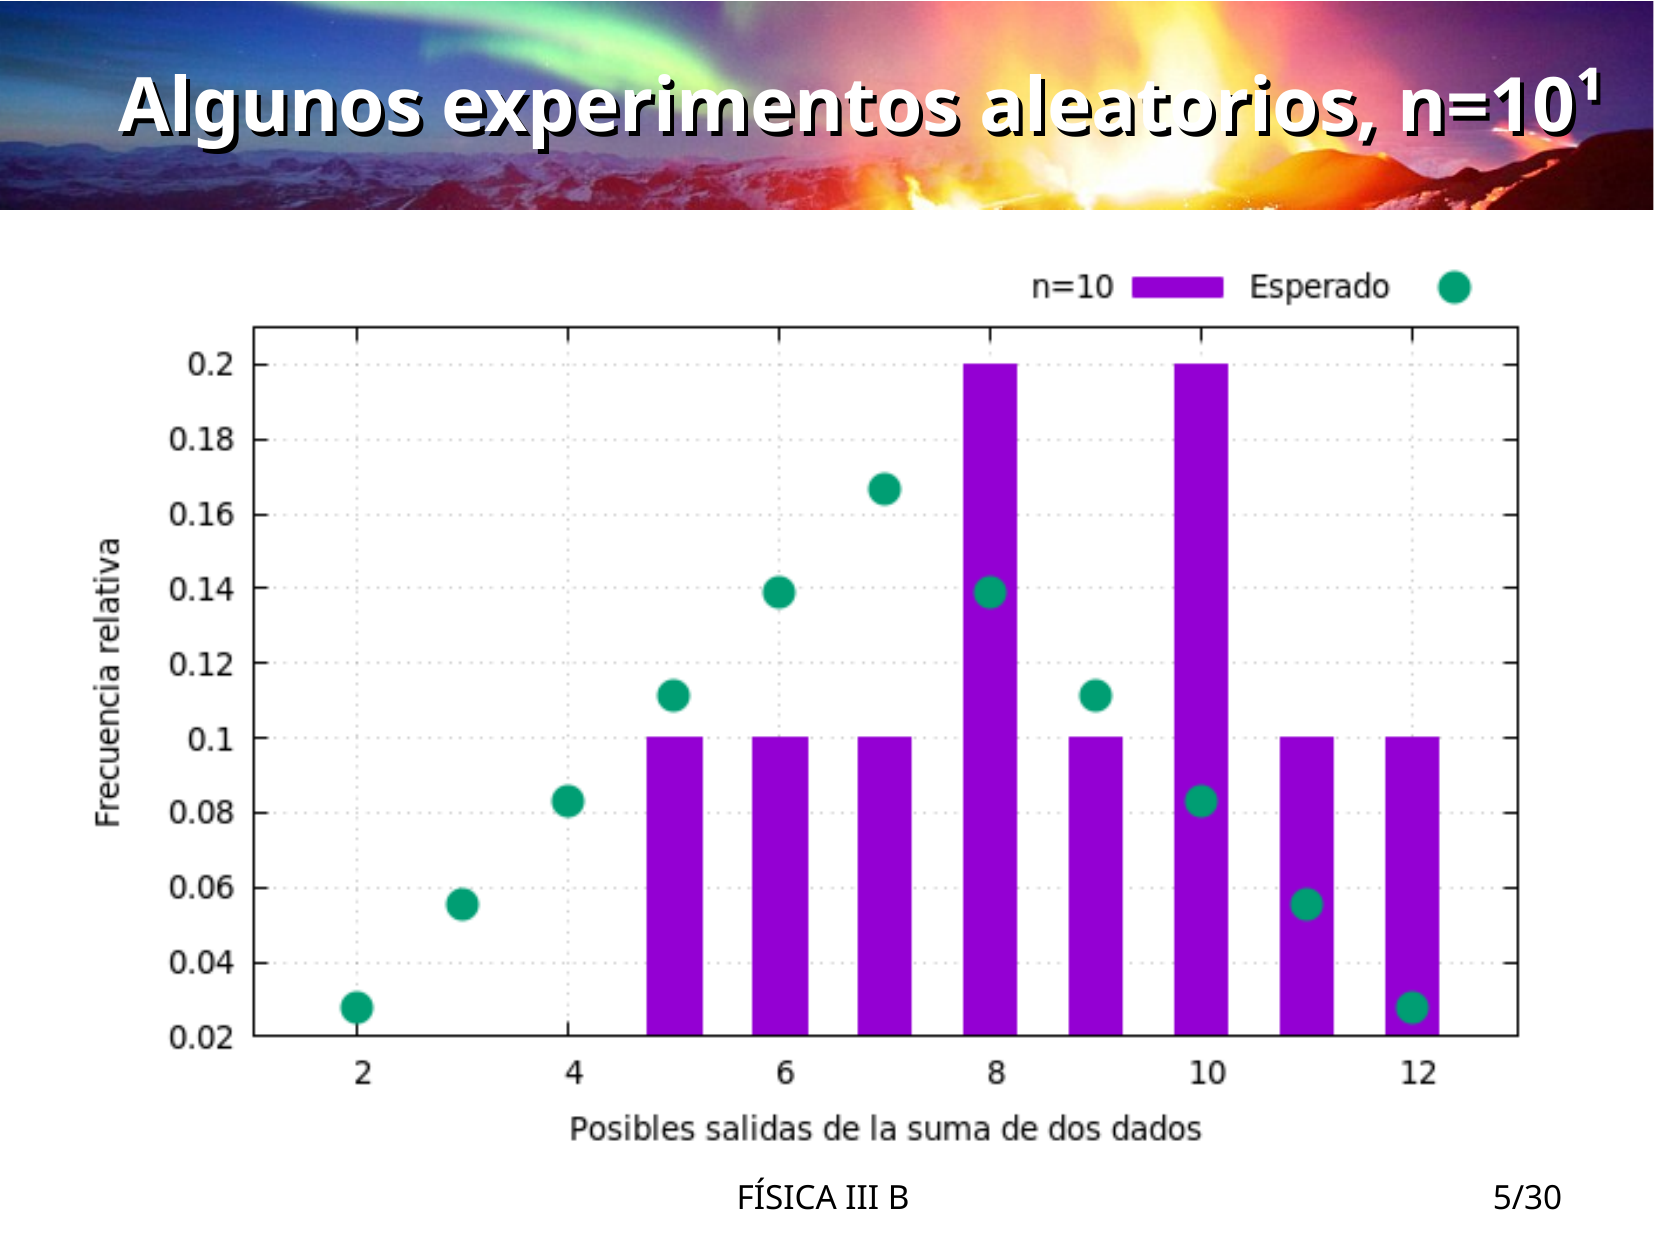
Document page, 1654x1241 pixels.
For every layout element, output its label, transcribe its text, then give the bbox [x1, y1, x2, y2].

picture [0, 1, 1654, 210]
picture [75, 254, 1576, 1156]
title Algunos experimentos aleatorios, n=10¹ [45, 15, 1606, 191]
